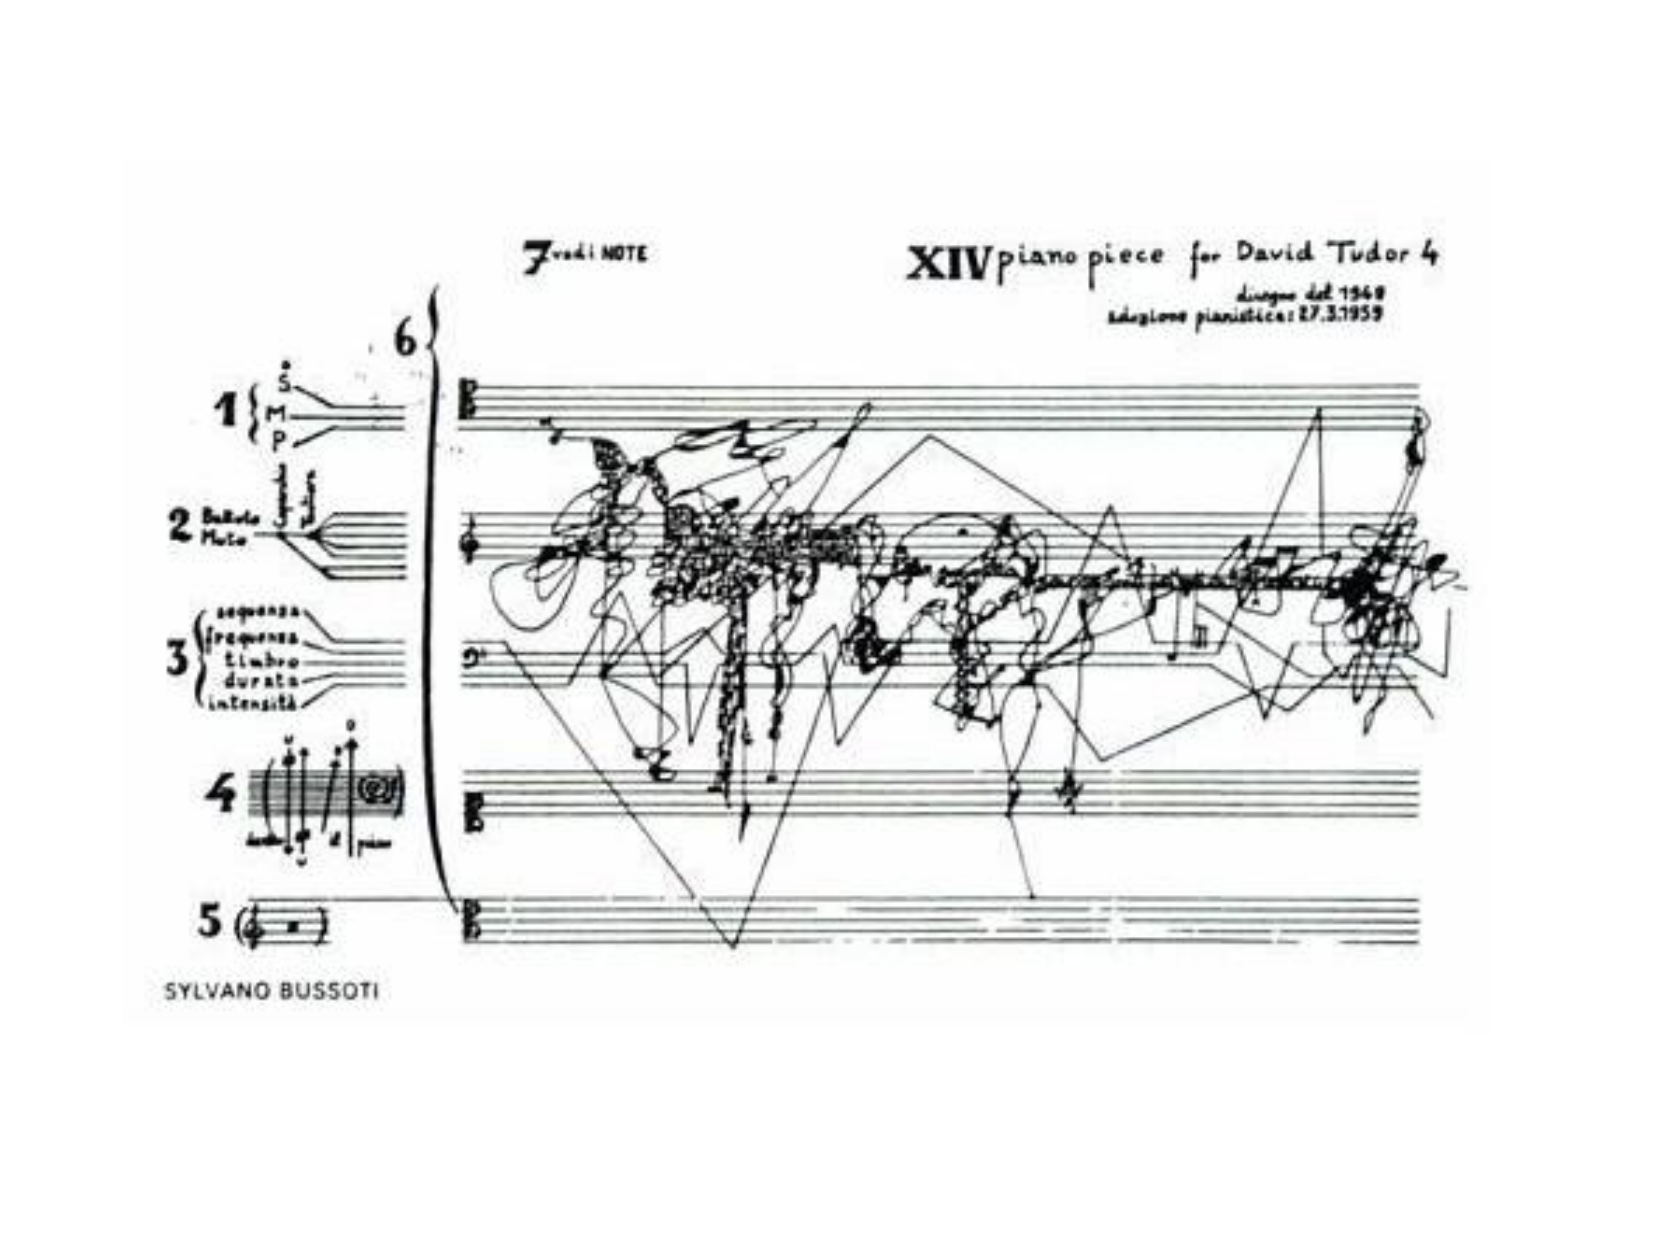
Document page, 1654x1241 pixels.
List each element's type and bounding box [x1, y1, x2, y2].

picture [123, 160, 1516, 1066]
